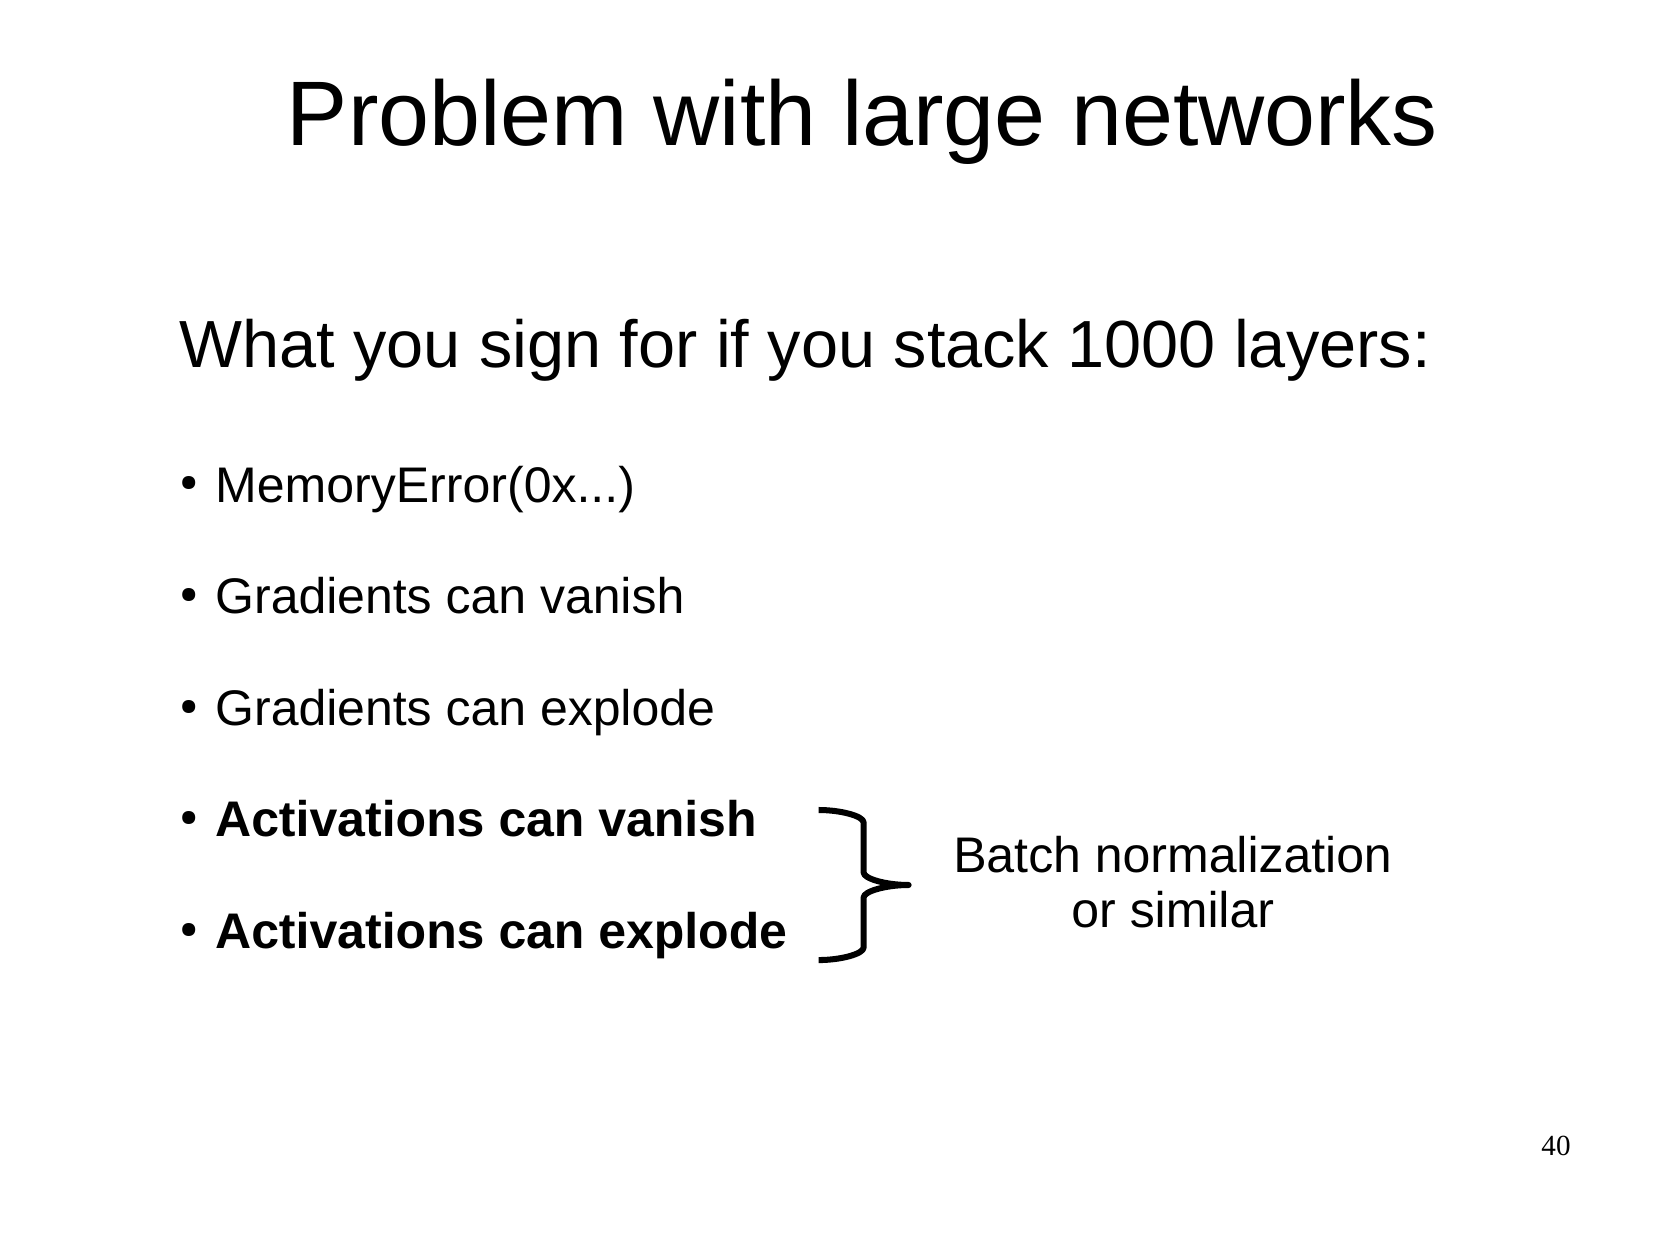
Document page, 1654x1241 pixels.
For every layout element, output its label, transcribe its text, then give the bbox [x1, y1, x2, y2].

text_box Problem with large networks [278, 62, 1449, 166]
text_box What you sign for if you stack 1000 layers: MemoryError(0x...) Gradients can vanish Gradients can explode Activations can vanish Activations can explode [165, 300, 1451, 1028]
text_box Batch normalization or similar [938, 819, 1408, 947]
